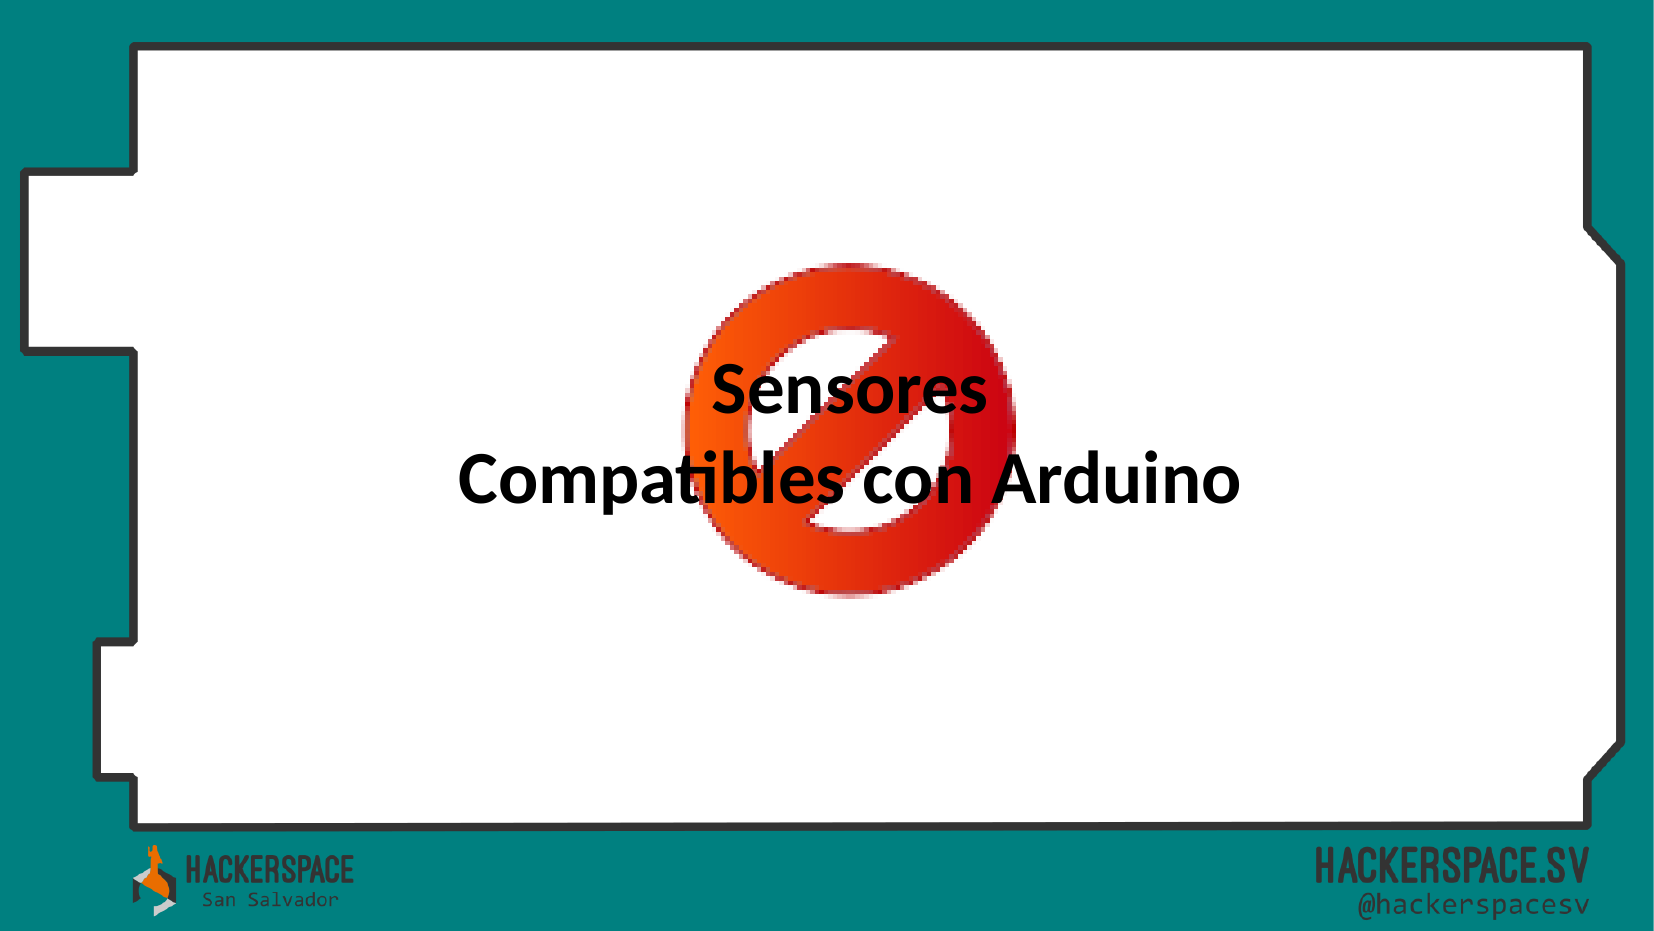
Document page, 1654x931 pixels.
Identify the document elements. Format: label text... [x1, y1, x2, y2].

picture [0, 0, 1654, 931]
text_box Sensores Compatibles con Arduino [283, 330, 1418, 696]
